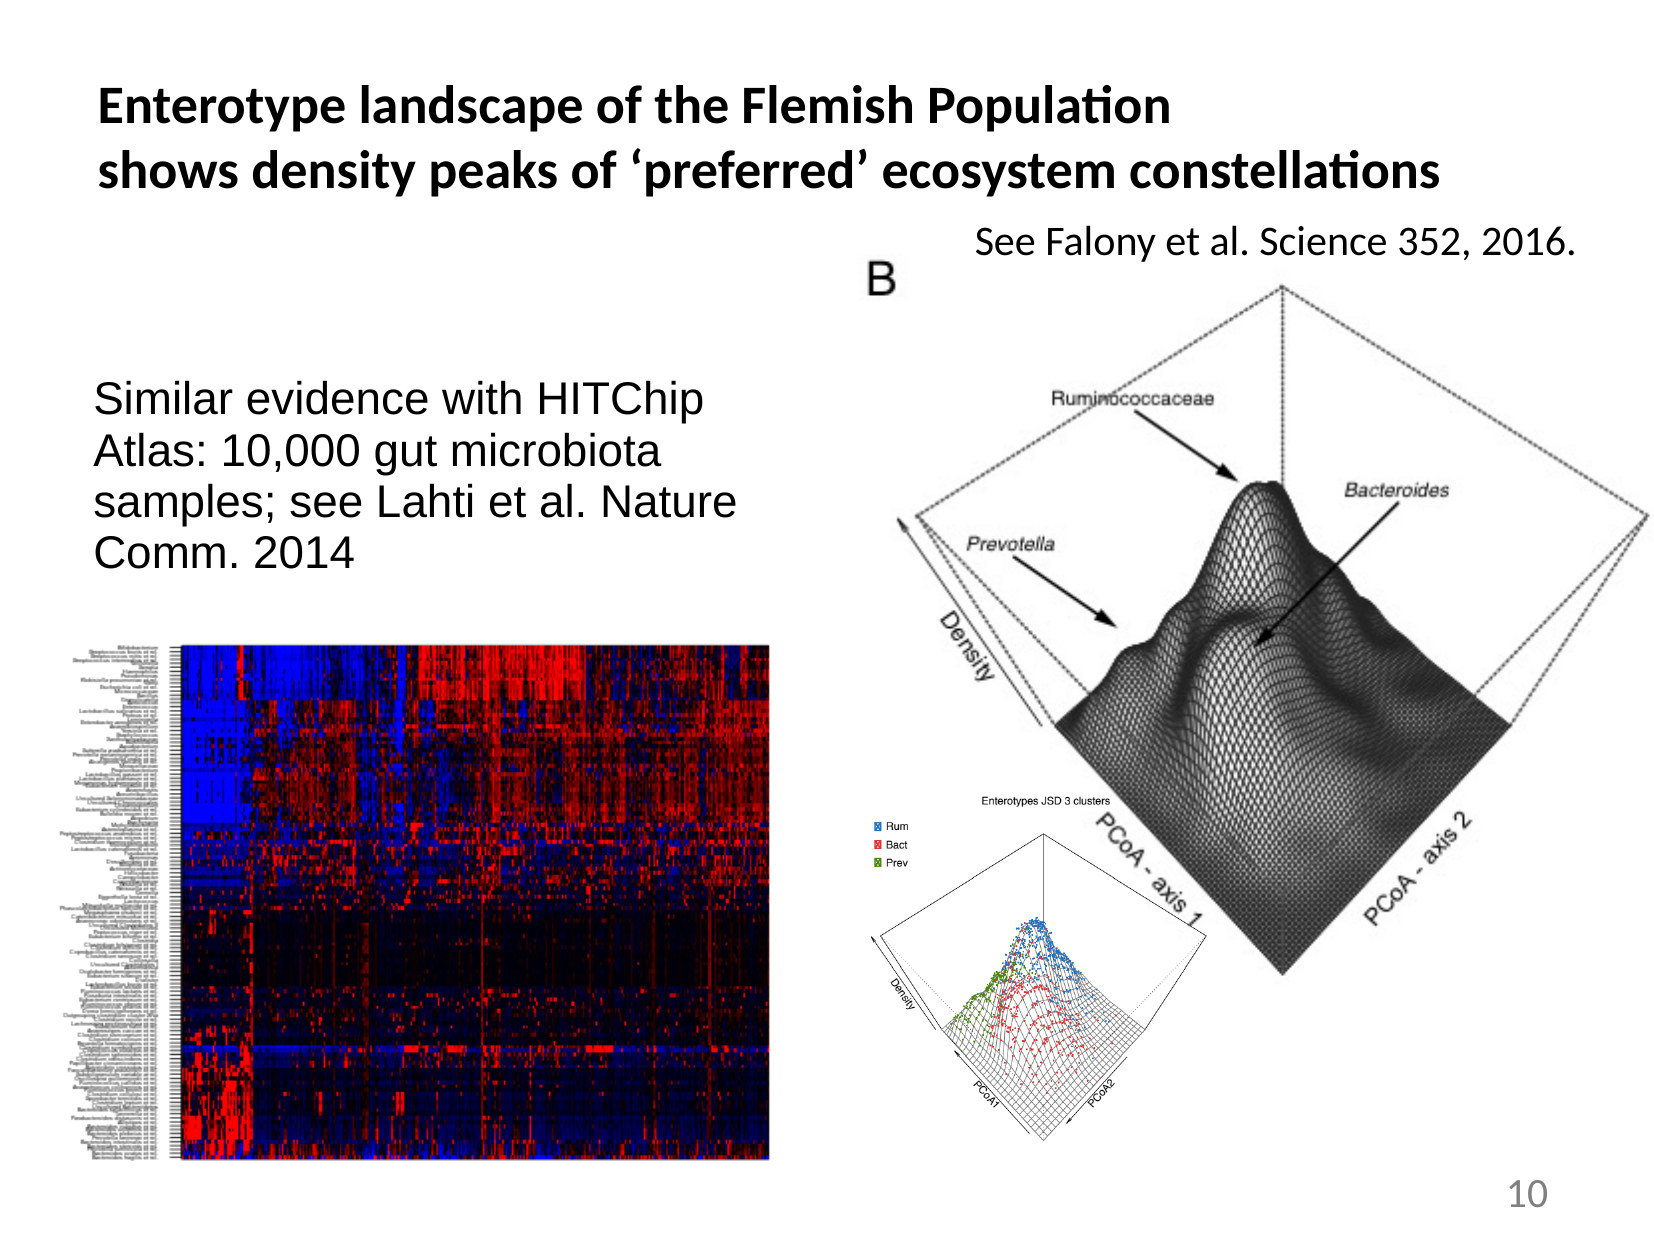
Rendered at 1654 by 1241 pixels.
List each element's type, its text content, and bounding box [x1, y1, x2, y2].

text_box See Falony et al. Science 352, 2016. [915, 224, 1636, 296]
picture [35, 614, 792, 1217]
title Enterotype landscape of the Flemish Population shows density peaks of ‘preferred’ ecosystem constellations [82, 31, 1571, 238]
picture [850, 254, 1654, 1143]
title <number> [1505, 1174, 1613, 1221]
text_box Similar evidence with HITChip Atlas: 10,000 gut microbiota samples; see Lahti et al. Nature Comm. 2014 [78, 366, 804, 587]
